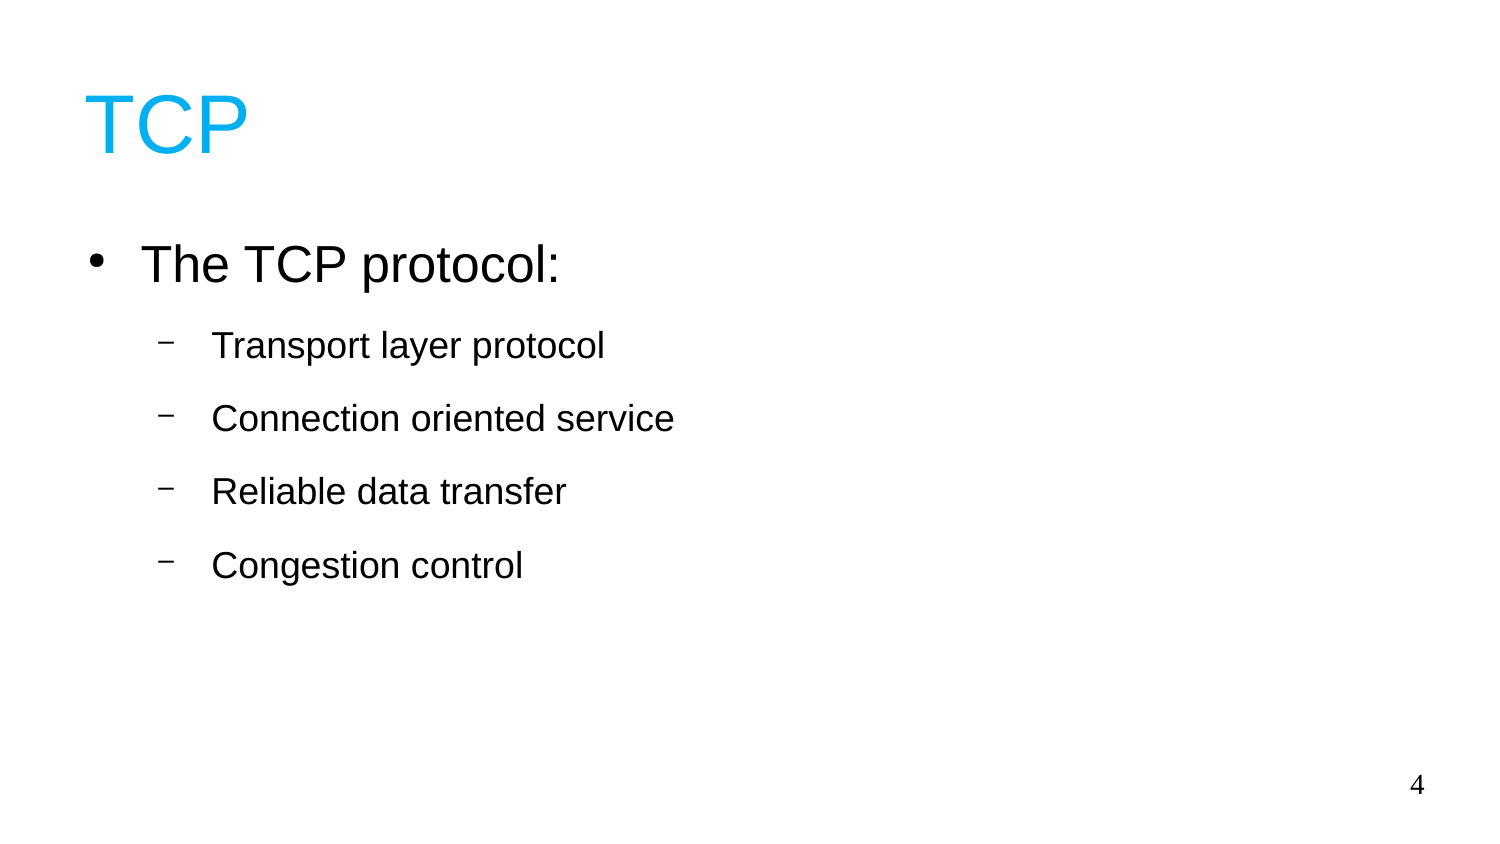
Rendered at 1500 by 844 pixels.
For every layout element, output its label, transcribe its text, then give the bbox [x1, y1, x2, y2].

list The TCP protocol: Transport layer protocol Connection oriented service Reliable data transfer Congestion control [69, 224, 1364, 760]
title TCP [69, 44, 1364, 208]
